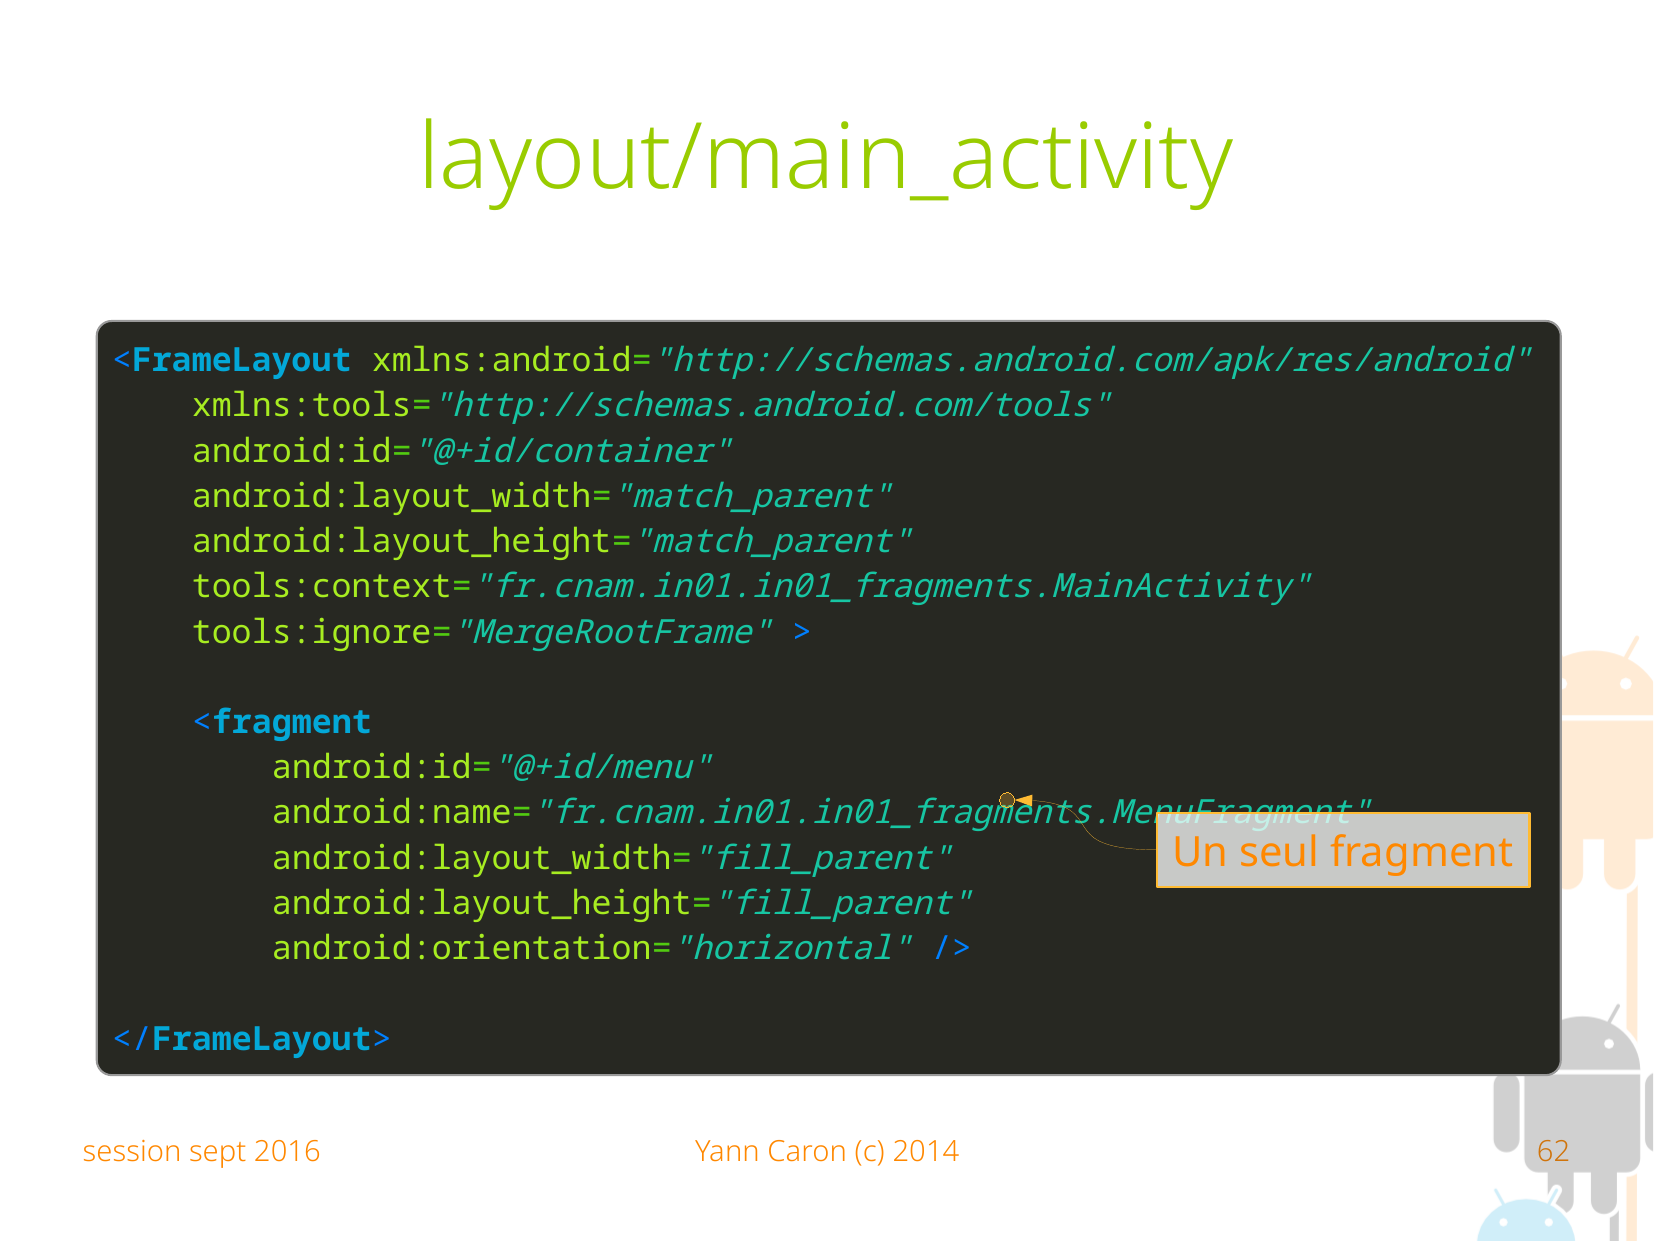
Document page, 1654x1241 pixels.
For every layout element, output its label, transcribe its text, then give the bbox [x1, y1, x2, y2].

text_box [999, 792, 1015, 808]
text_box Un seul fragment [1156, 812, 1505, 879]
text_box <FrameLayout xmlns:android="http://schemas.android.com/apk/res/android" xmlns:tools="http://schemas.android.com/tools" android:id="@+id/container" android:layout_width="match_parent" android:layout_height="match_parent" tools:context="fr.cnam.in01.in01_fragments.MainActivity" tools:ignore="MergeRootFrame" > <fragment android:id="@+id/menu" android:name="fr.cnam.in01.in01_fragments.MenuFragment" android:layout_width="fill_parent" android:layout_height="fill_parent" android:orientation="horizontal" /> </FrameLayout> [96, 320, 1561, 976]
picture [240, 423, 1654, 1241]
title layout/main_activity [82, 49, 1571, 257]
